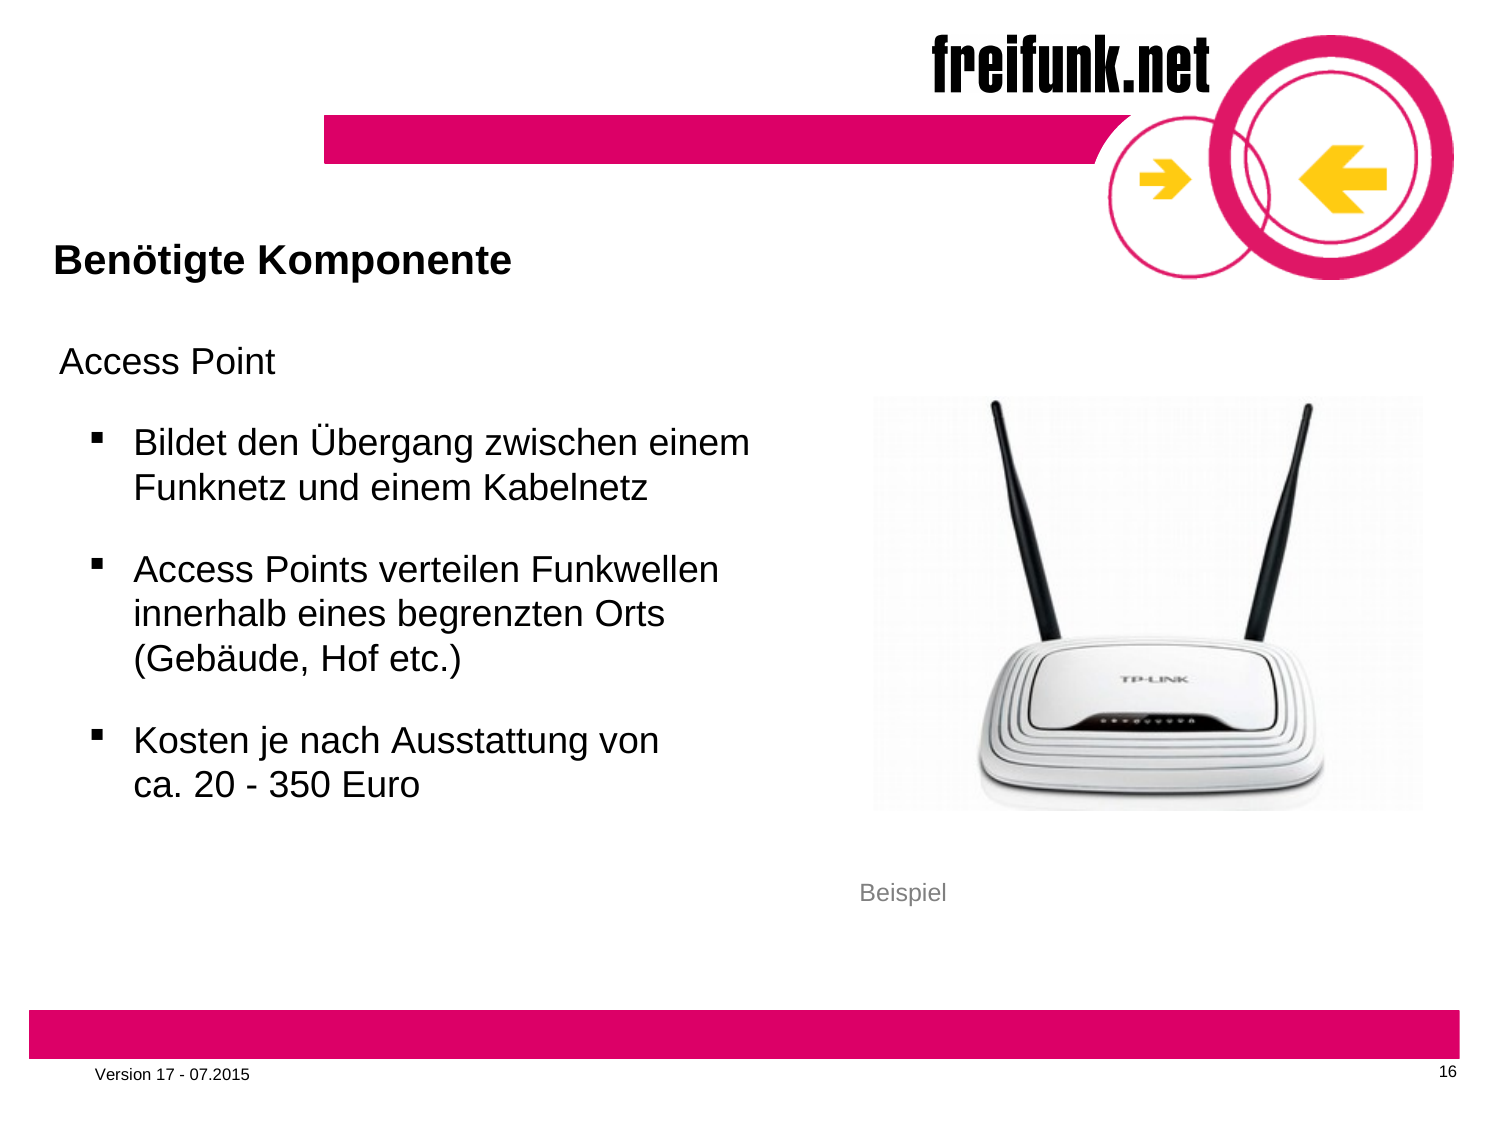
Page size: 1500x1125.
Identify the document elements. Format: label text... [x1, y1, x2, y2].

text_box Beispiel [844, 869, 1058, 988]
text_box Benötigte Komponente [53, 233, 1046, 313]
picture [932, 34, 1454, 280]
text_box Access Point Bildet den Übergang zwischen einem Funknetz und einem Kabelnetz Access Points verteilen Funkwellen innerhalb eines begrenzten Orts (Gebäude, Hof etc.) Kosten je nach Ausstattung von ca. 20 - 350 Euro [59, 337, 793, 976]
picture [873, 396, 1423, 811]
